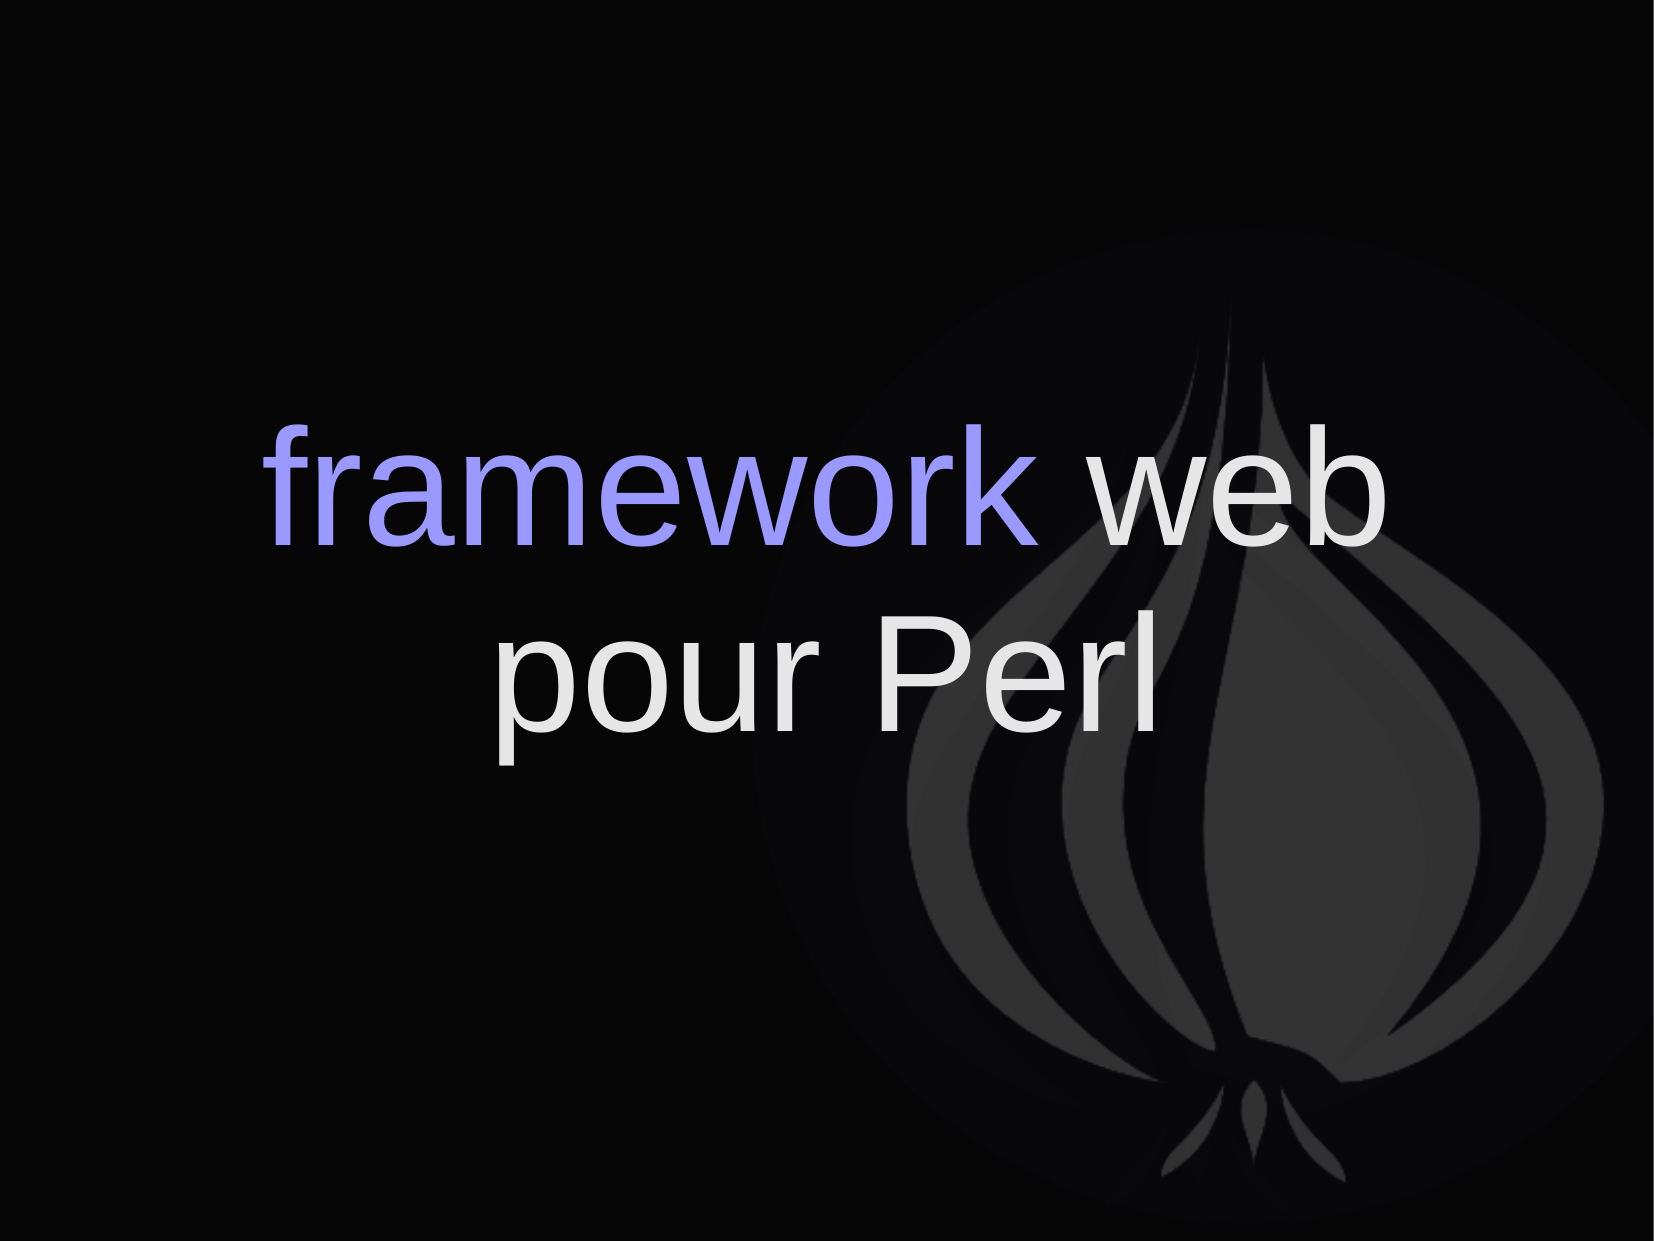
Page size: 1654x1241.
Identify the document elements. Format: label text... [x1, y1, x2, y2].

subtitle framework web pour Perl [82, 59, 1571, 1102]
picture [0, 0, 1654, 1241]
